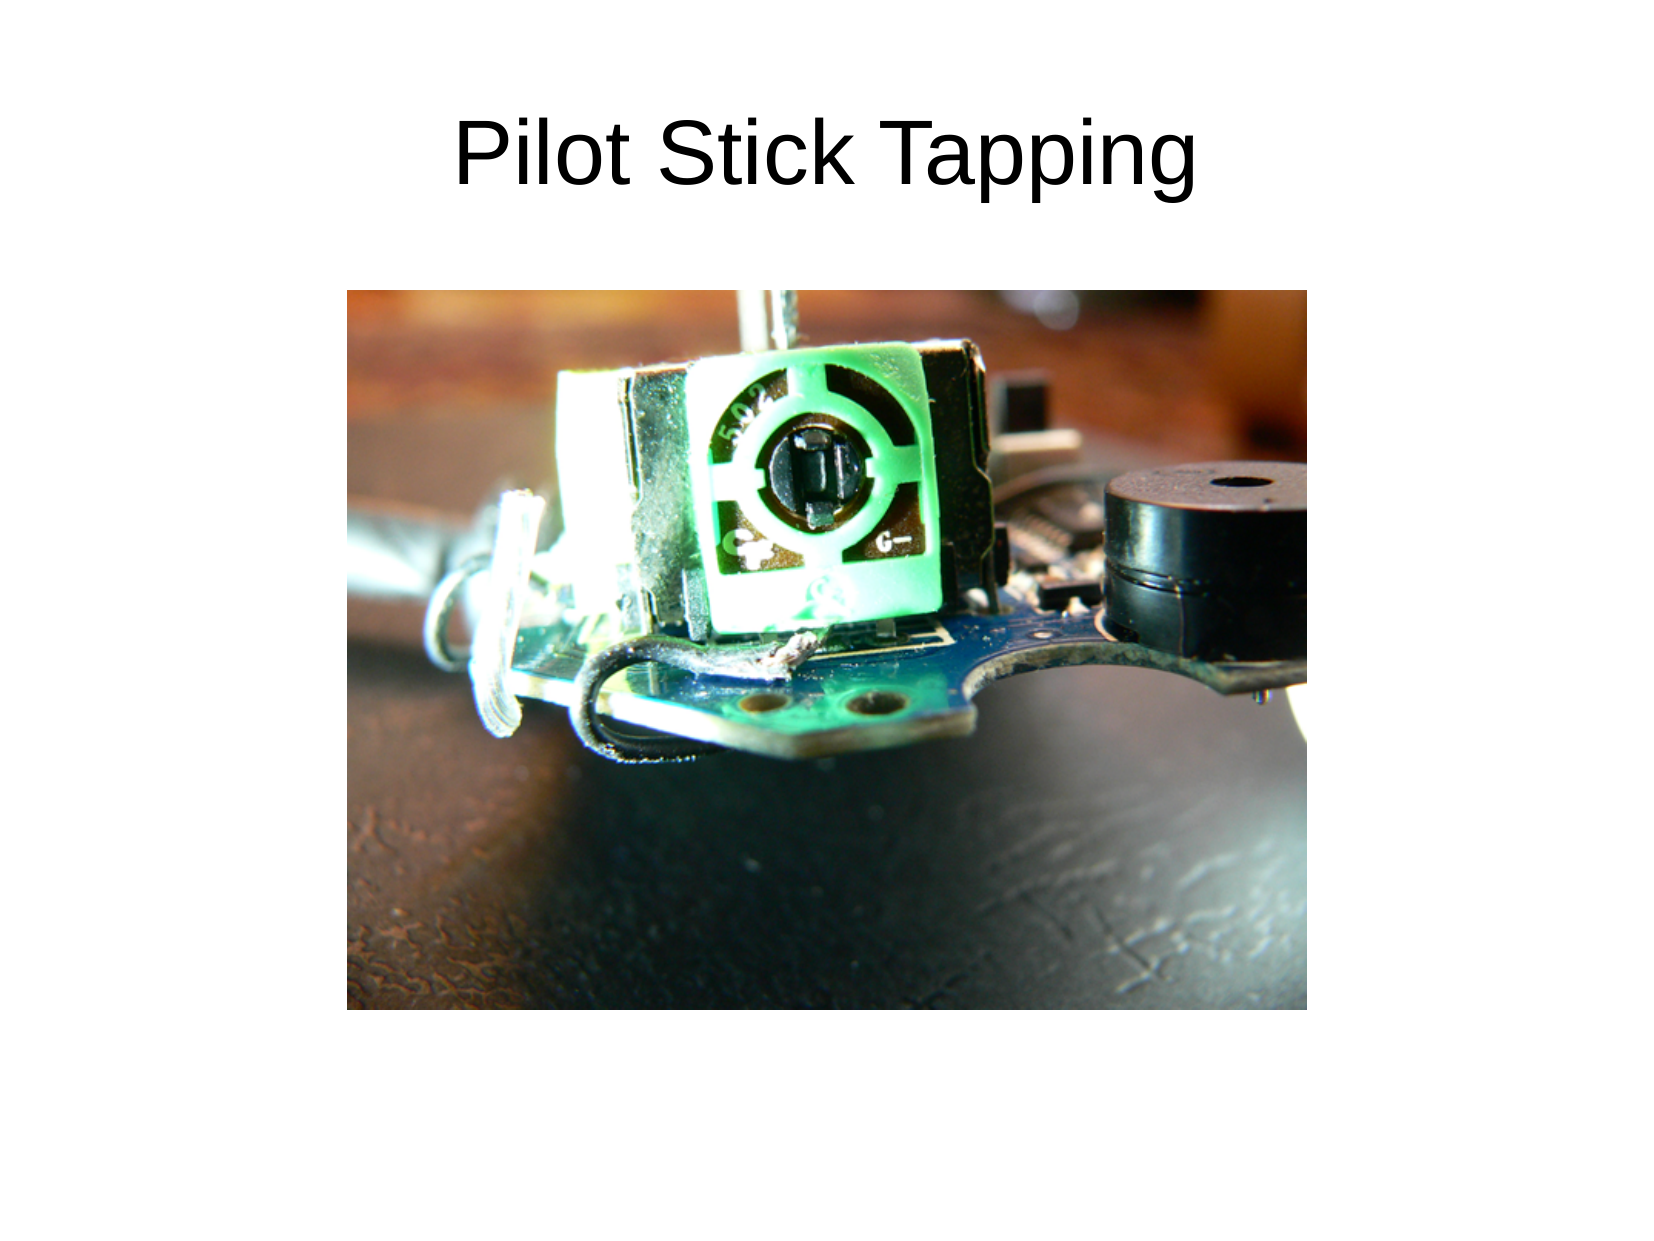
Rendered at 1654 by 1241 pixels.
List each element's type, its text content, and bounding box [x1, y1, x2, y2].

picture [347, 290, 1307, 1010]
title Pilot Stick Tapping [82, 49, 1571, 257]
